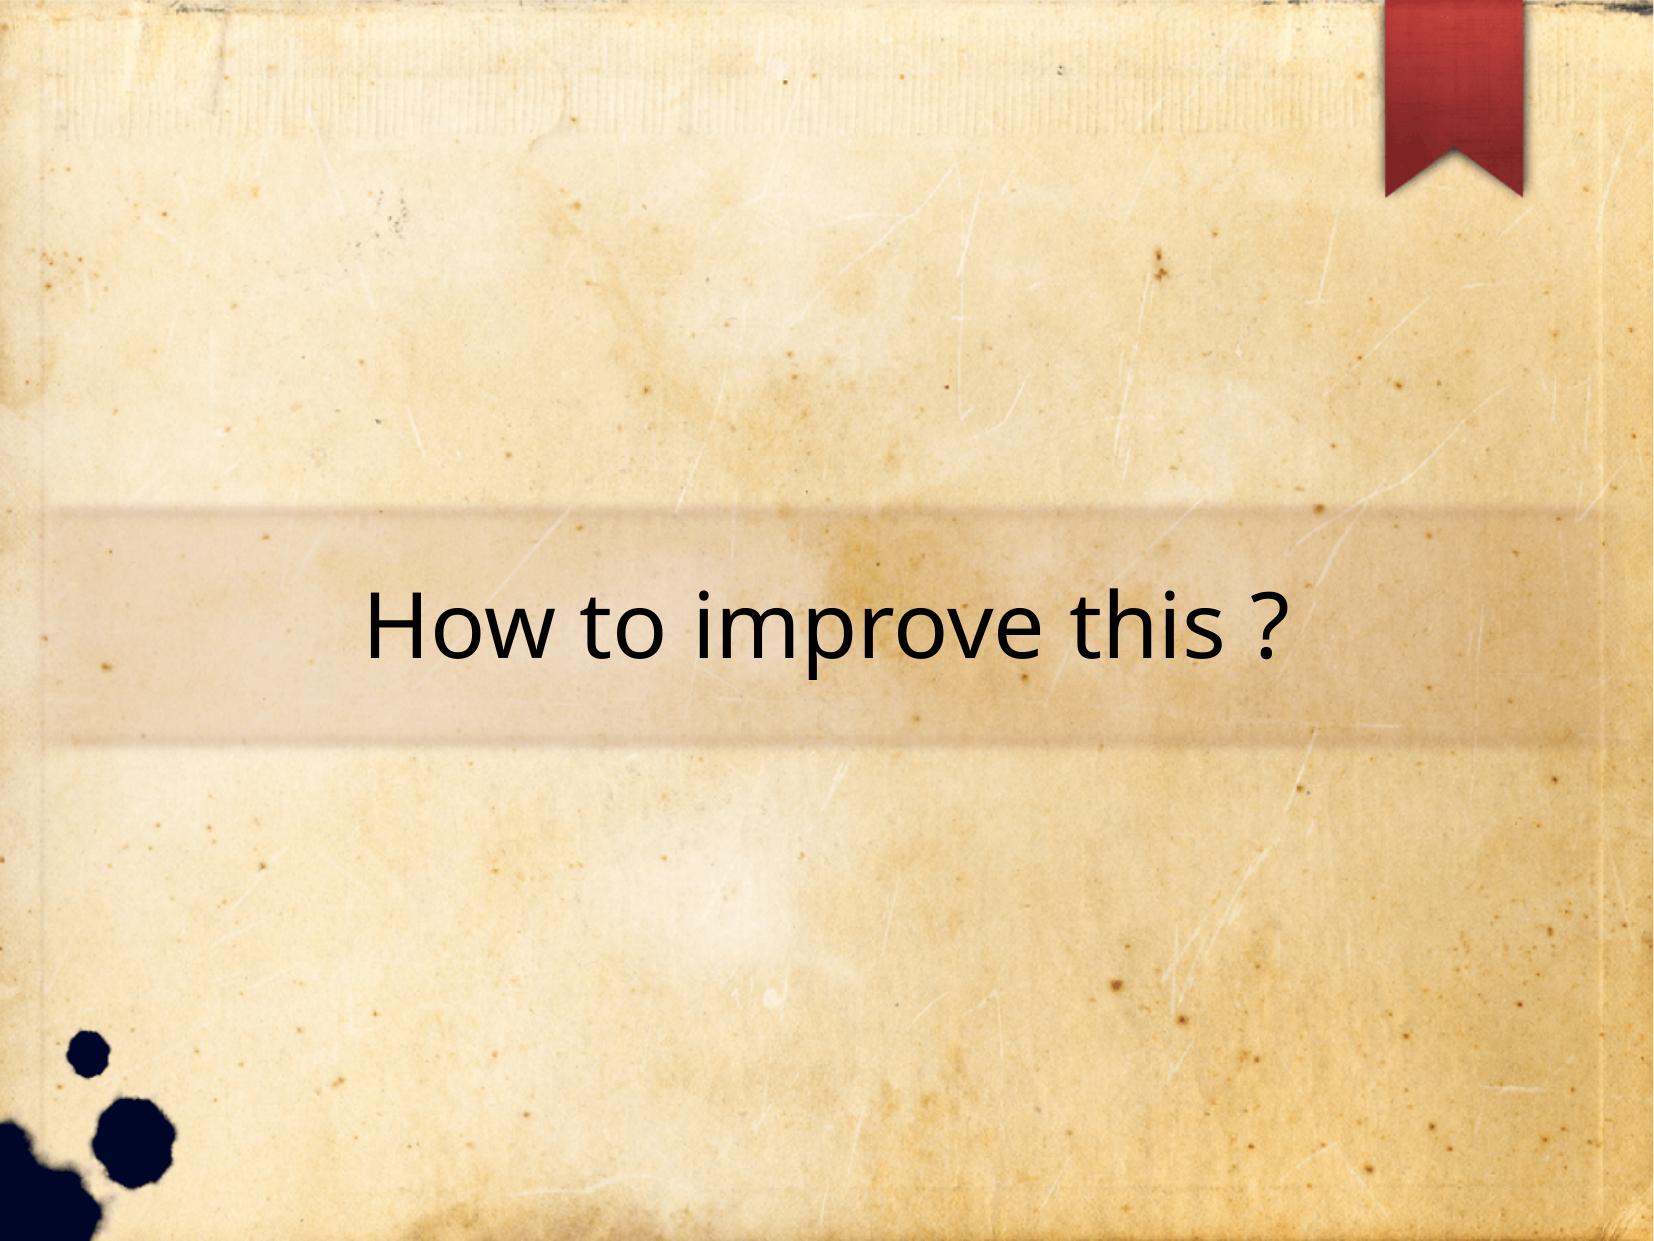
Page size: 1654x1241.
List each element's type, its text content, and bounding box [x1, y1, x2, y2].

picture [0, 0, 1654, 1241]
title How to improve this ? [82, 519, 1571, 727]
